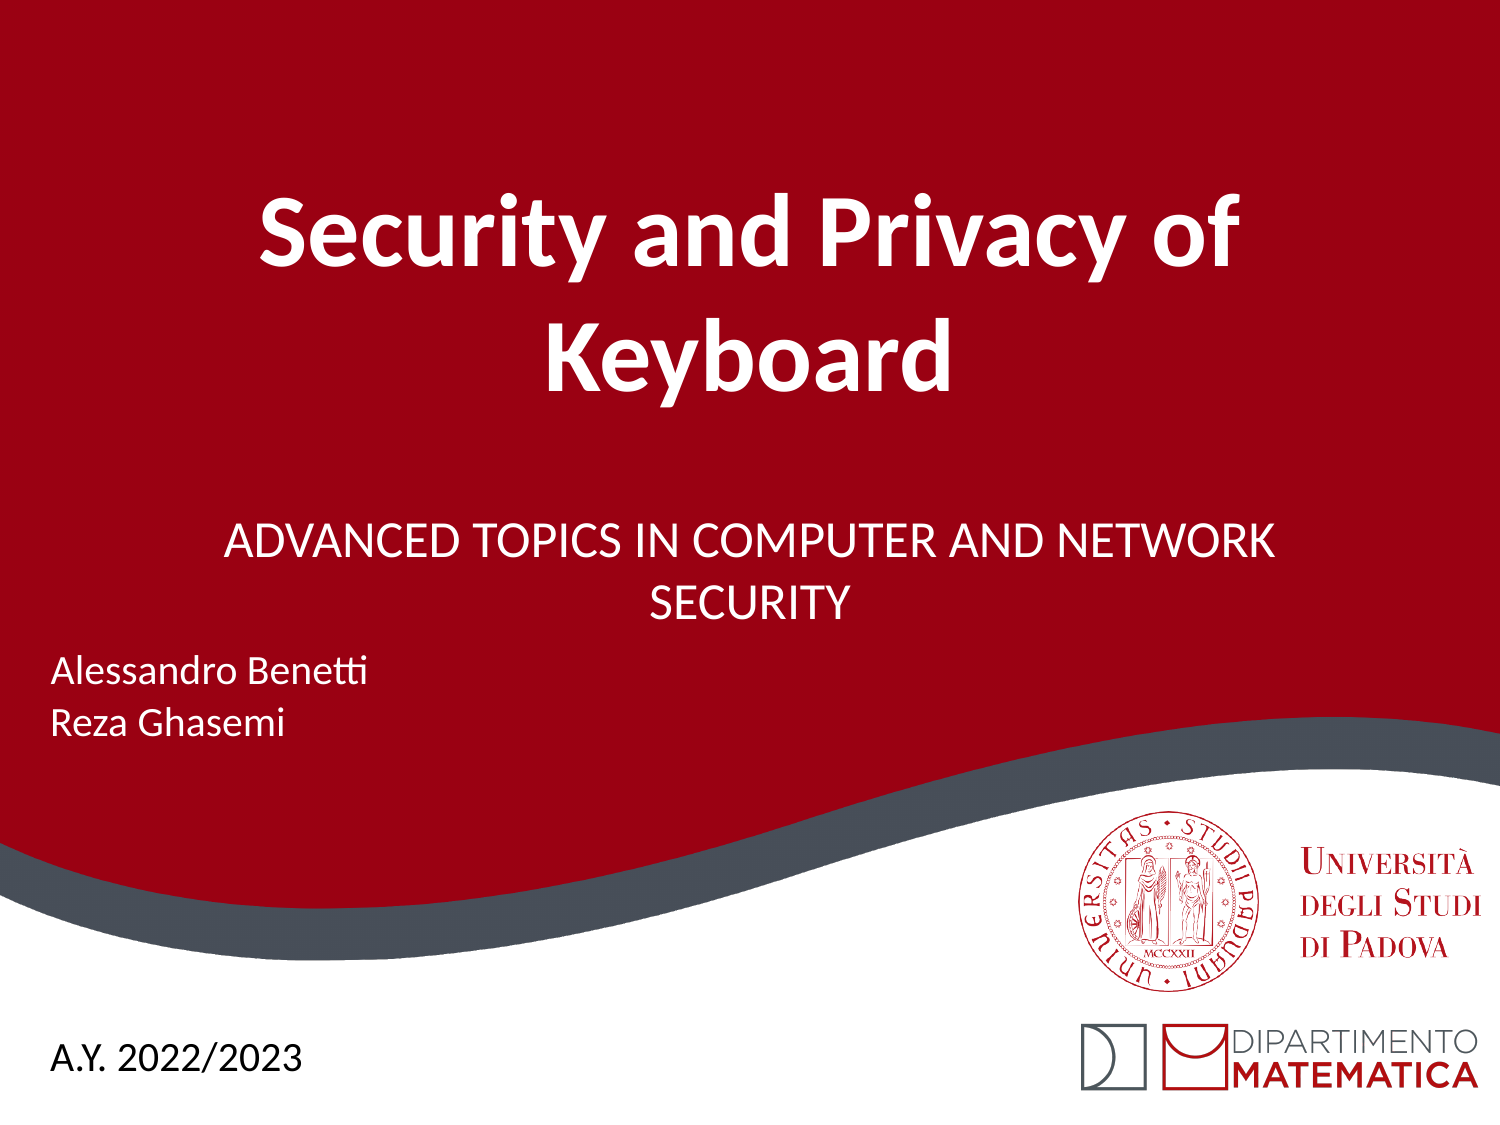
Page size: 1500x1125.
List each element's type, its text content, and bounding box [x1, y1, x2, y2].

picture [0, 0, 1500, 992]
list Reza Ghasemi [35, 694, 453, 746]
picture [1078, 1021, 1481, 1092]
list Alessandro Benetti [35, 641, 453, 694]
subtitle ADVANCED TOPICS IN COMPUTER AND NETWORK SECURITY [187, 497, 1313, 770]
list A.Y. 2022/2023 [35, 1028, 425, 1081]
title Security and Privacy of Keyboard [112, 91, 1388, 483]
